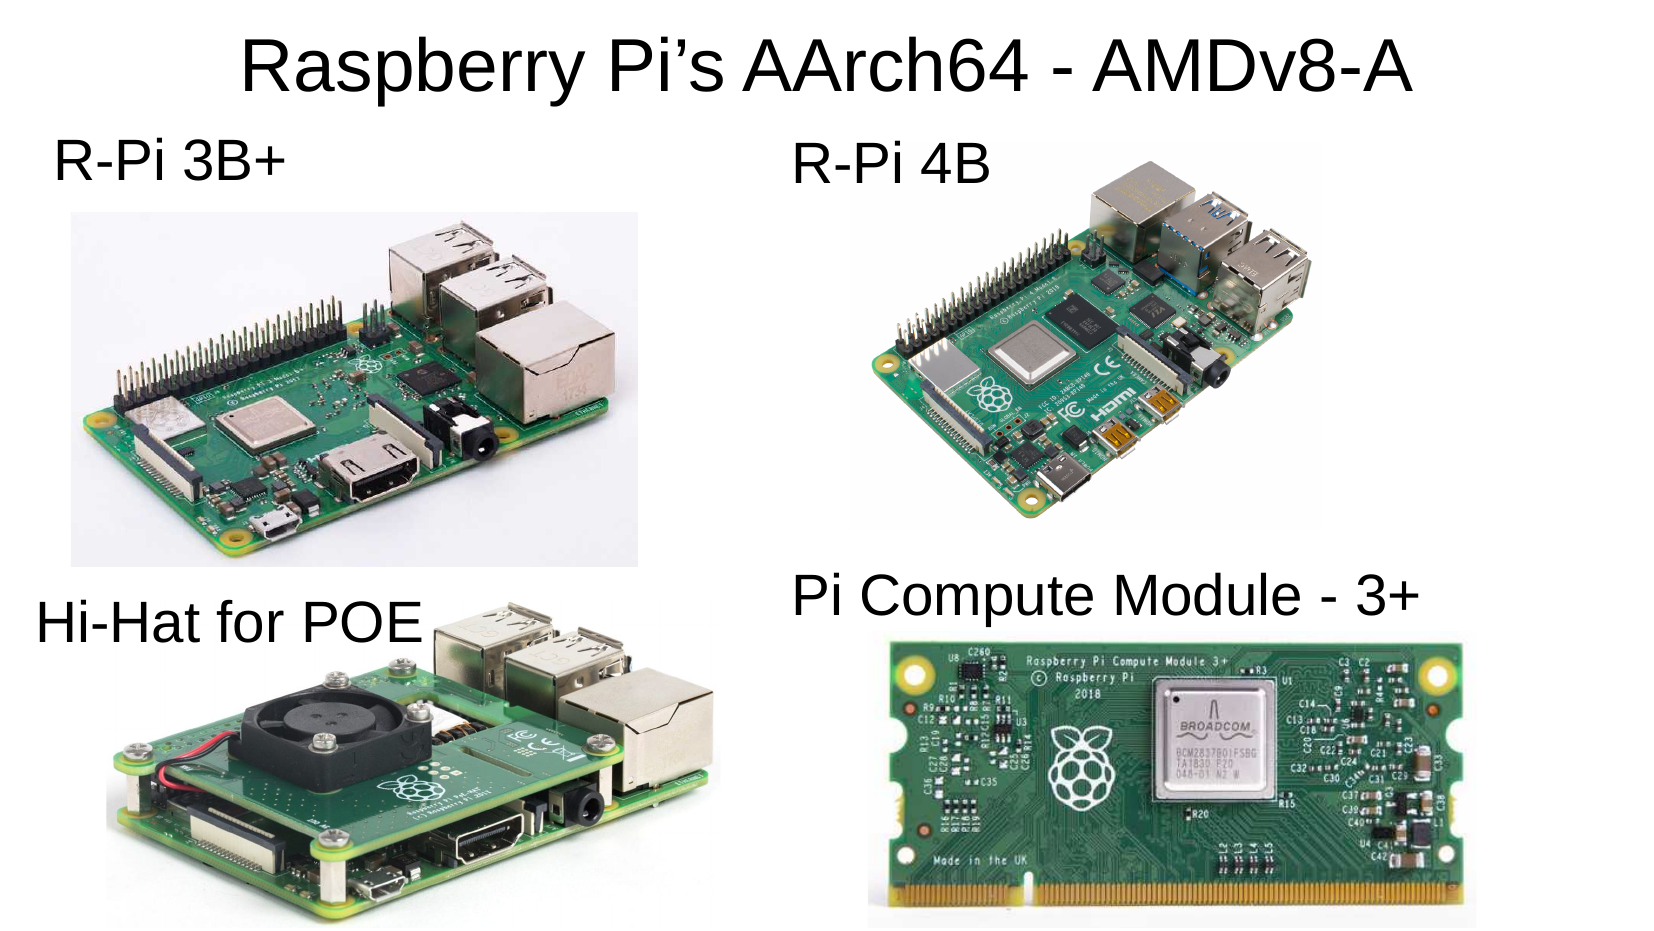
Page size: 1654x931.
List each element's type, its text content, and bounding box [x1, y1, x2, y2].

picture [850, 141, 1323, 532]
text_box Pi Compute Module - 3+ [791, 557, 1489, 632]
title Raspberry Pi’s AArch64 - AMDv8-A [82, 23, 1571, 108]
text_box Hi-Hat for POE [35, 584, 449, 659]
picture [70, 212, 638, 567]
picture [106, 596, 721, 928]
text_box R-Pi 4B [791, 129, 1040, 196]
subtitle R-Pi 3B+ [53, 125, 325, 195]
picture [867, 632, 1477, 928]
